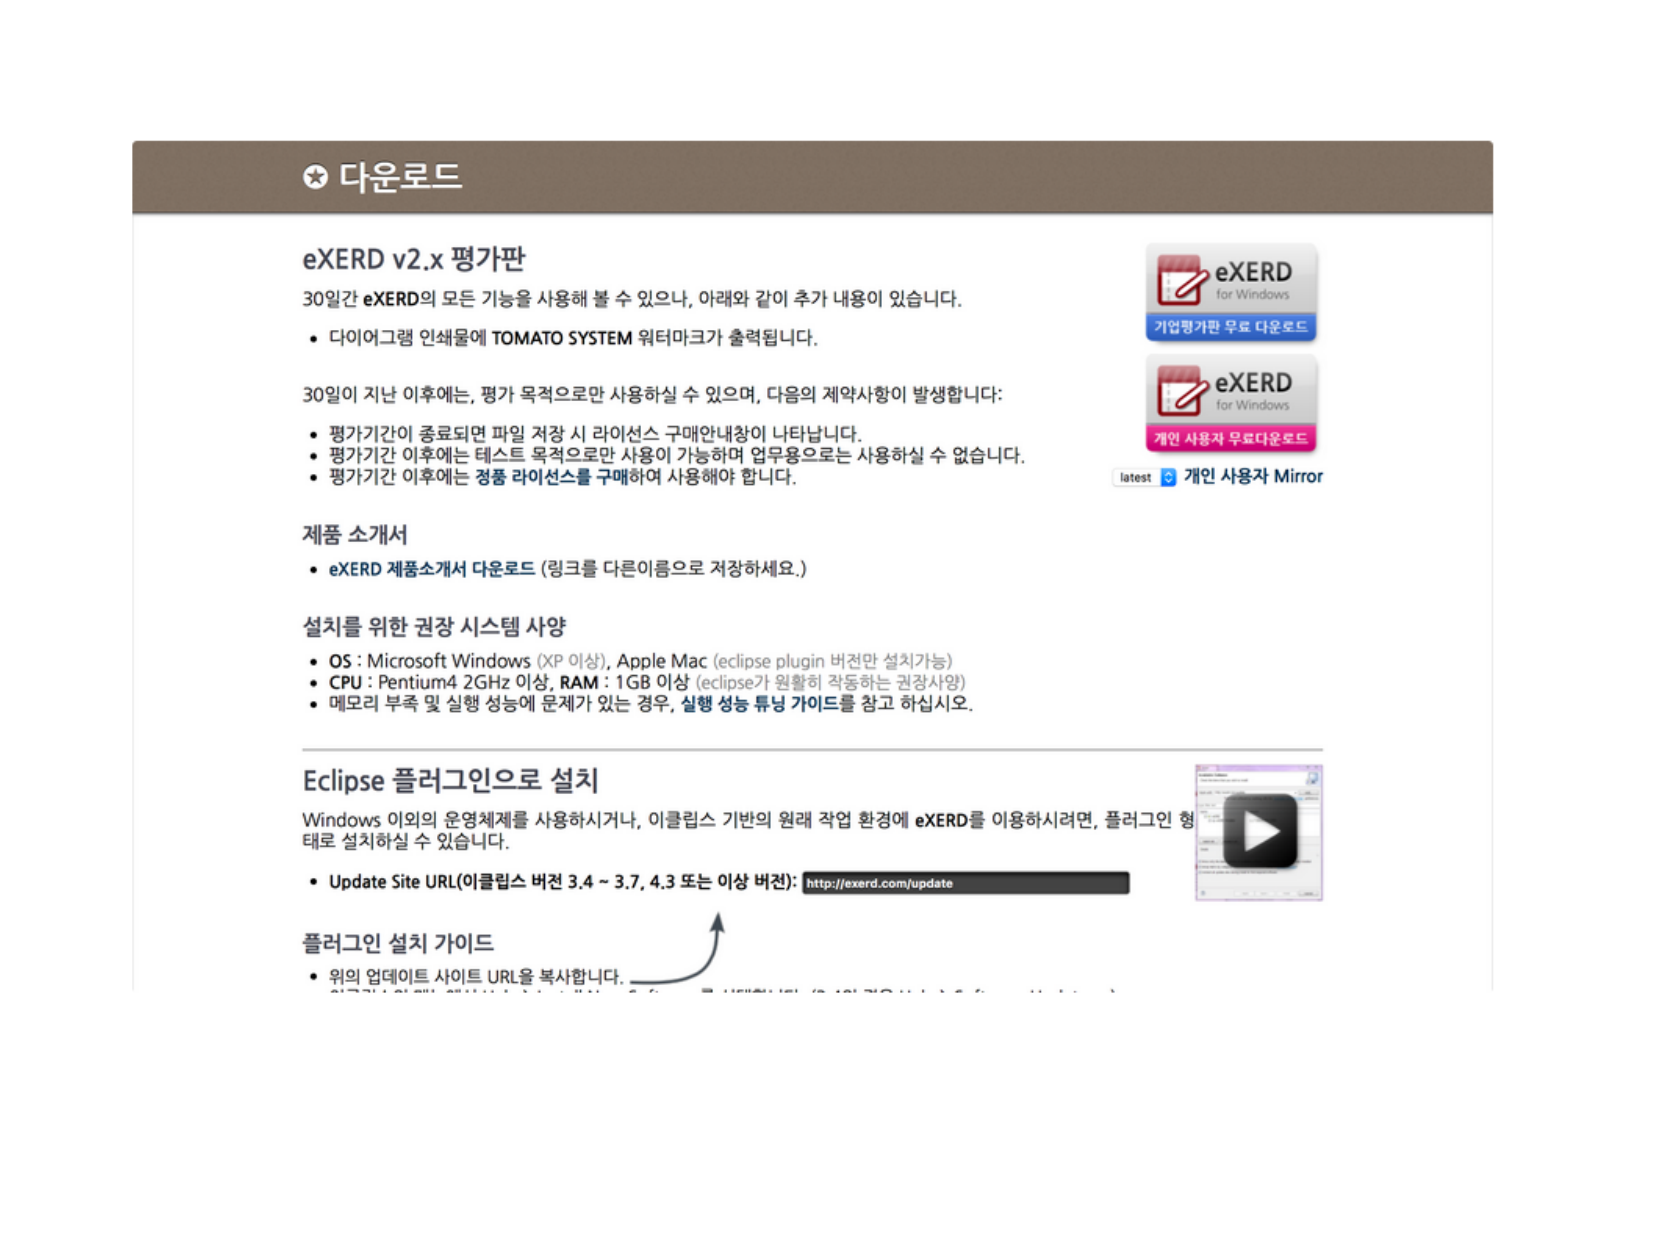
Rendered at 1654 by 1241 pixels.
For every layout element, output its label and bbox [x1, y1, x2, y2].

picture [131, 138, 1495, 996]
